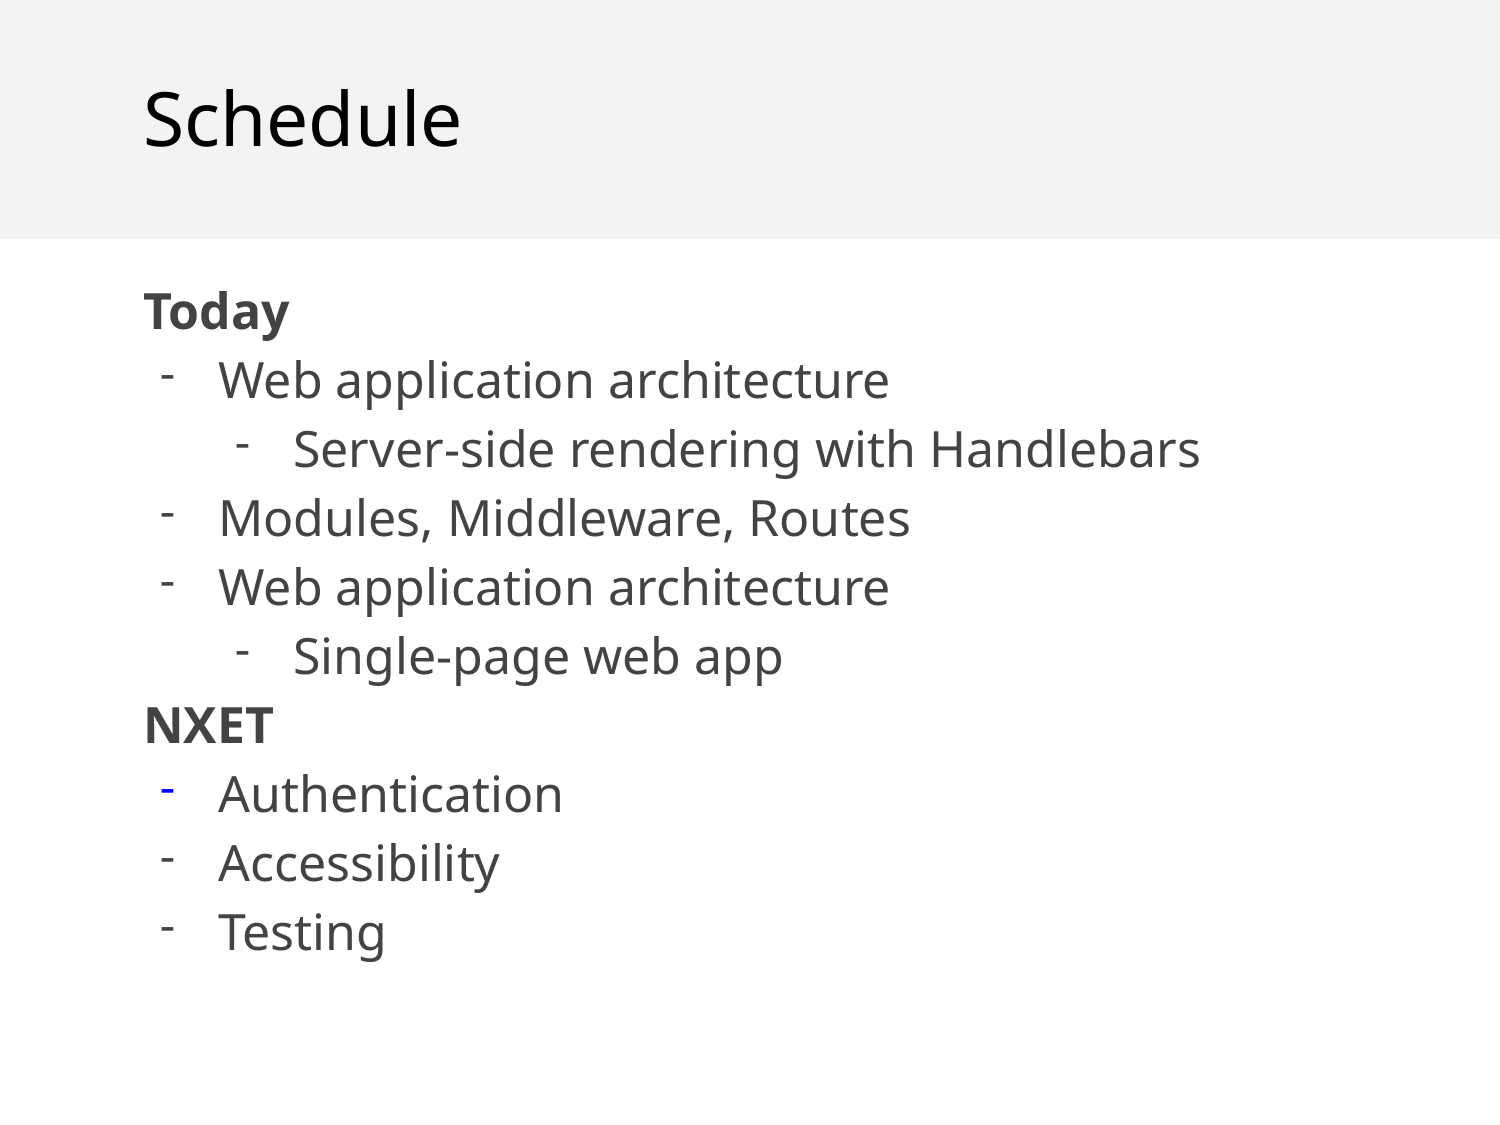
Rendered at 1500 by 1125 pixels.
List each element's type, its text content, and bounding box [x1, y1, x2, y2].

list Today Web application architecture Server-side rendering with Handlebars Modules, Middleware, Routes Web application architecture Single-page web app NXET Authentication Accessibility Testing [128, 255, 1372, 1074]
title Schedule [128, 56, 1372, 183]
